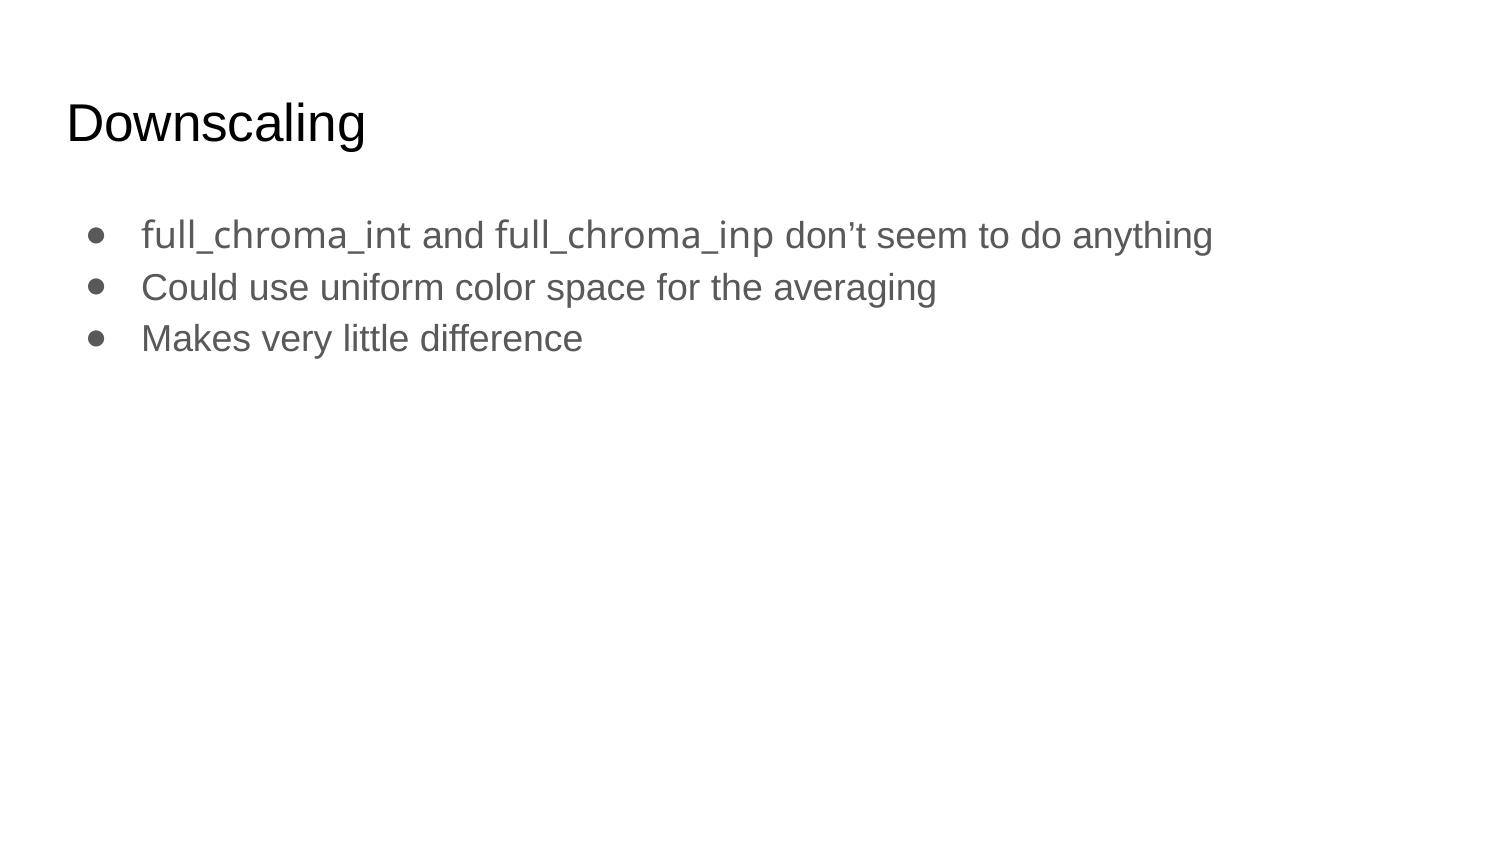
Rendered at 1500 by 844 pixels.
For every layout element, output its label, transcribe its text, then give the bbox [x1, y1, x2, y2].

title Downscaling [51, 72, 1449, 167]
list full_chroma_int and full_chroma_inp don’t seem to do anything Could use uniform color space for the averaging Makes very little difference [51, 189, 1449, 750]
